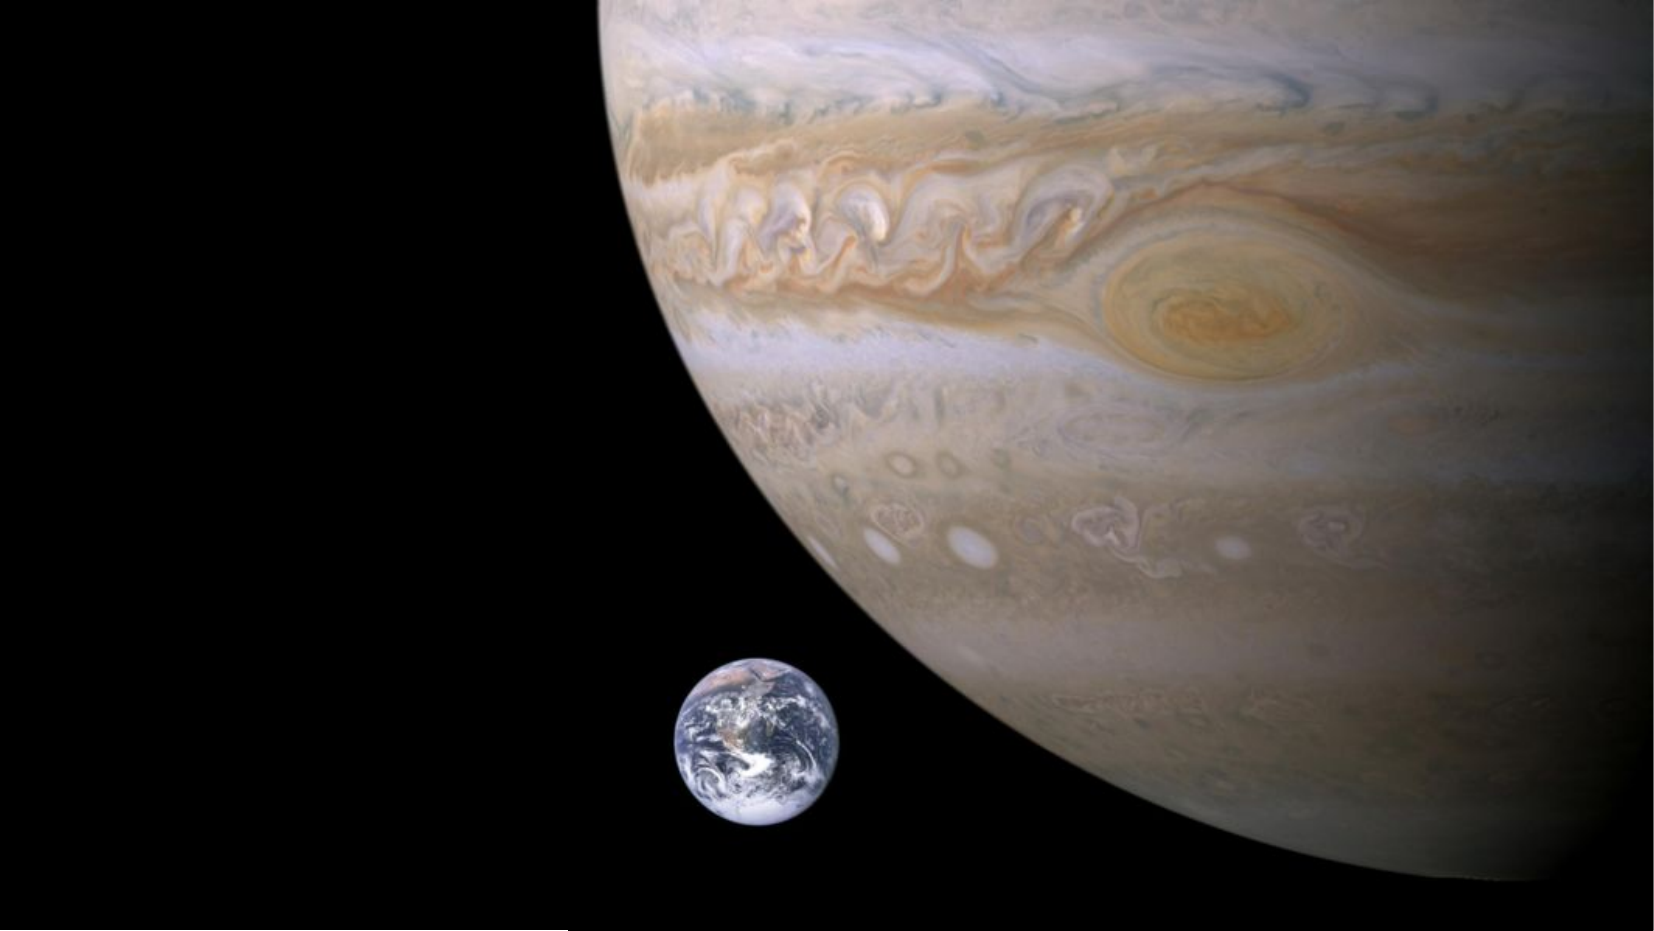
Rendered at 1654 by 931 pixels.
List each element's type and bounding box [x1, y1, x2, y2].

picture [568, 0, 1654, 931]
